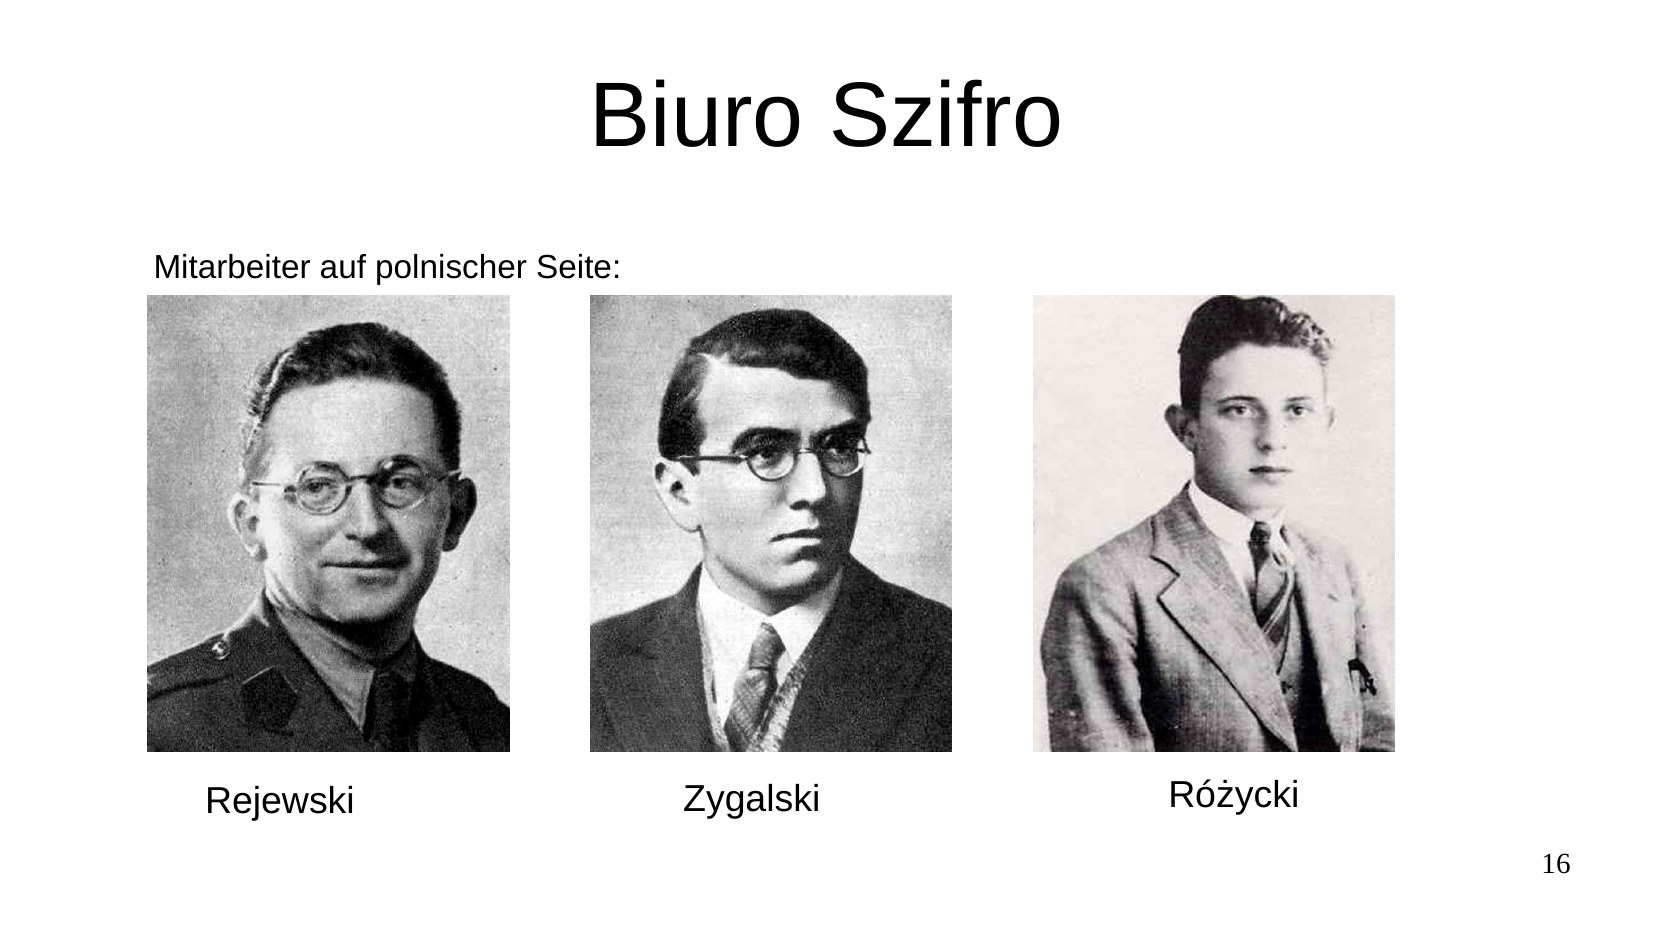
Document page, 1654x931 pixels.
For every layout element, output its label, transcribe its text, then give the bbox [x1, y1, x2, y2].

title Biuro Szifro [82, 37, 1571, 193]
picture [147, 295, 510, 752]
picture [590, 295, 952, 752]
text_box Różycki [1153, 766, 1315, 823]
picture [1033, 295, 1395, 752]
text_box Zygalski [668, 770, 836, 828]
text_box Rejewski [190, 771, 370, 829]
list Mitarbeiter auf polnischer Seite: [82, 217, 1571, 758]
